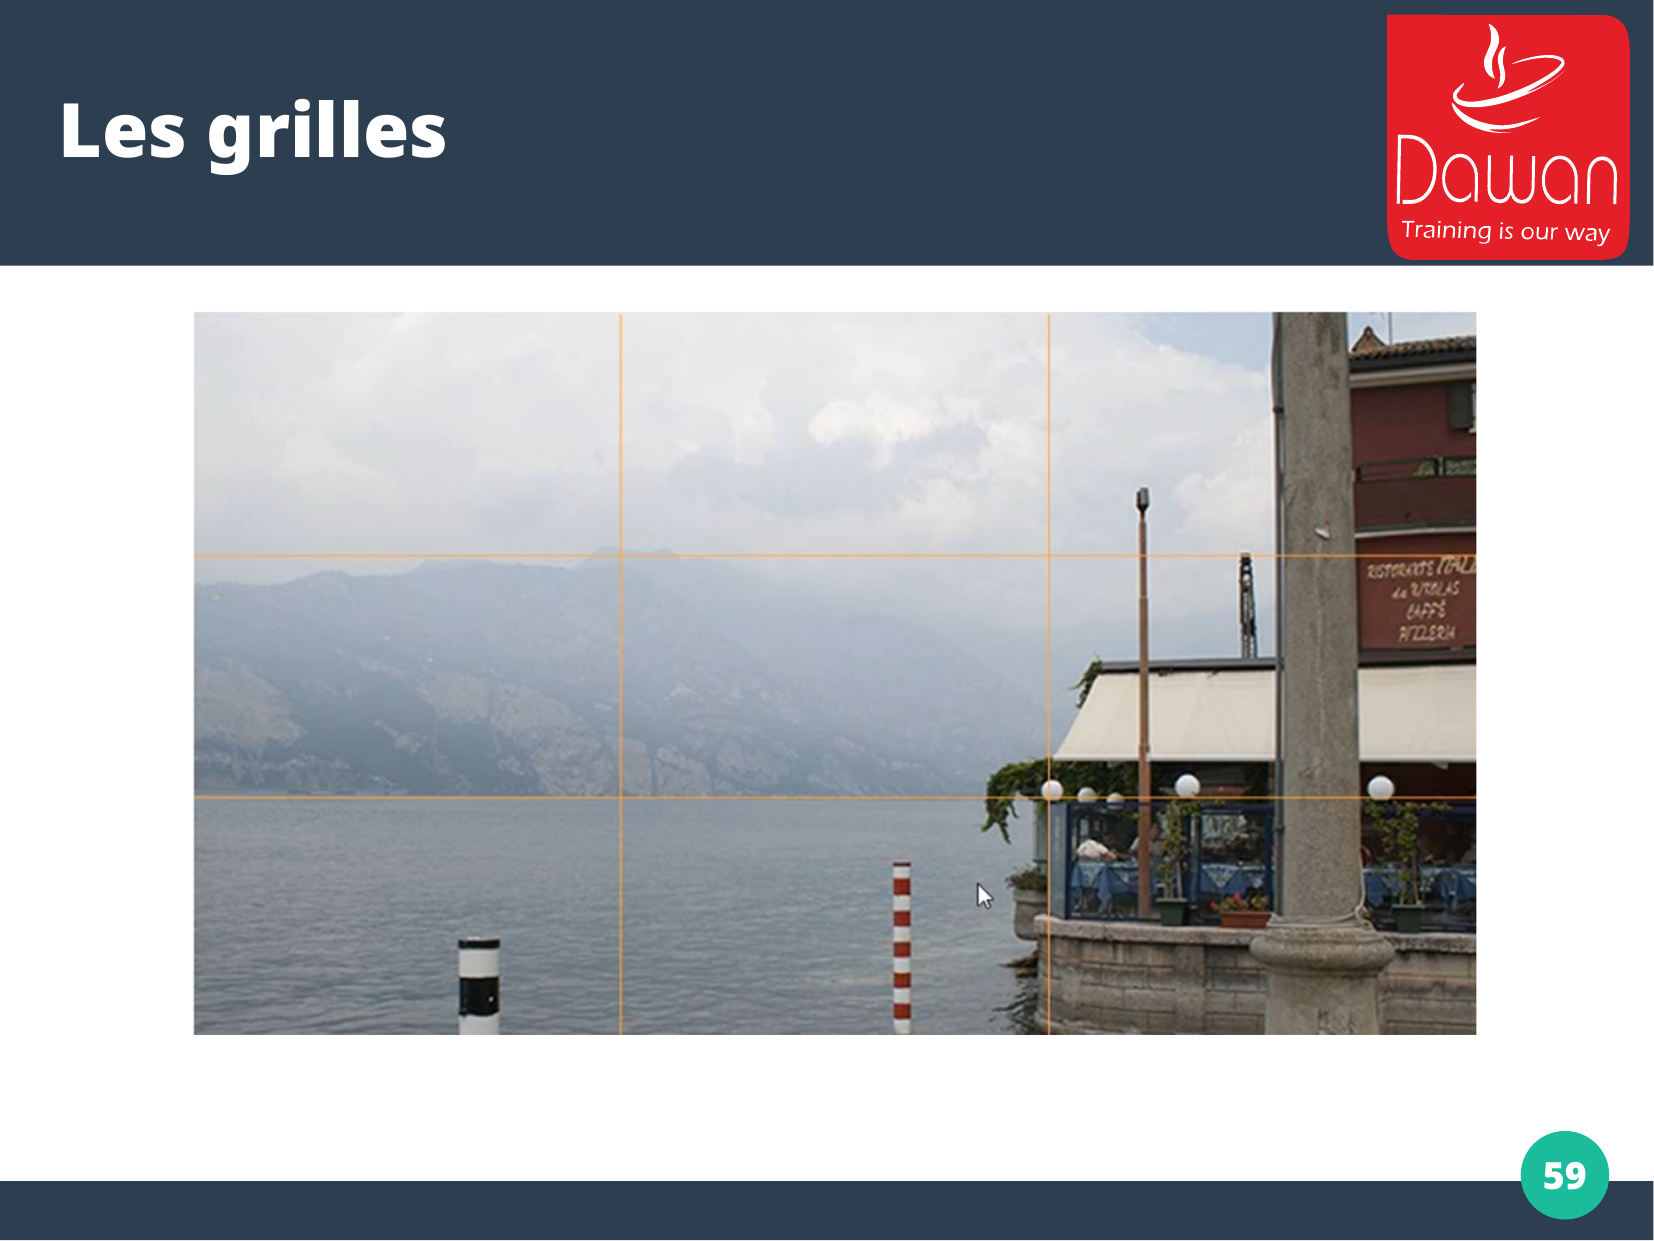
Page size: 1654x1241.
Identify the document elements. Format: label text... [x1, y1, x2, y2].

title Les grilles [59, 49, 1387, 207]
picture [189, 310, 1477, 1035]
picture [1387, 14, 1630, 260]
